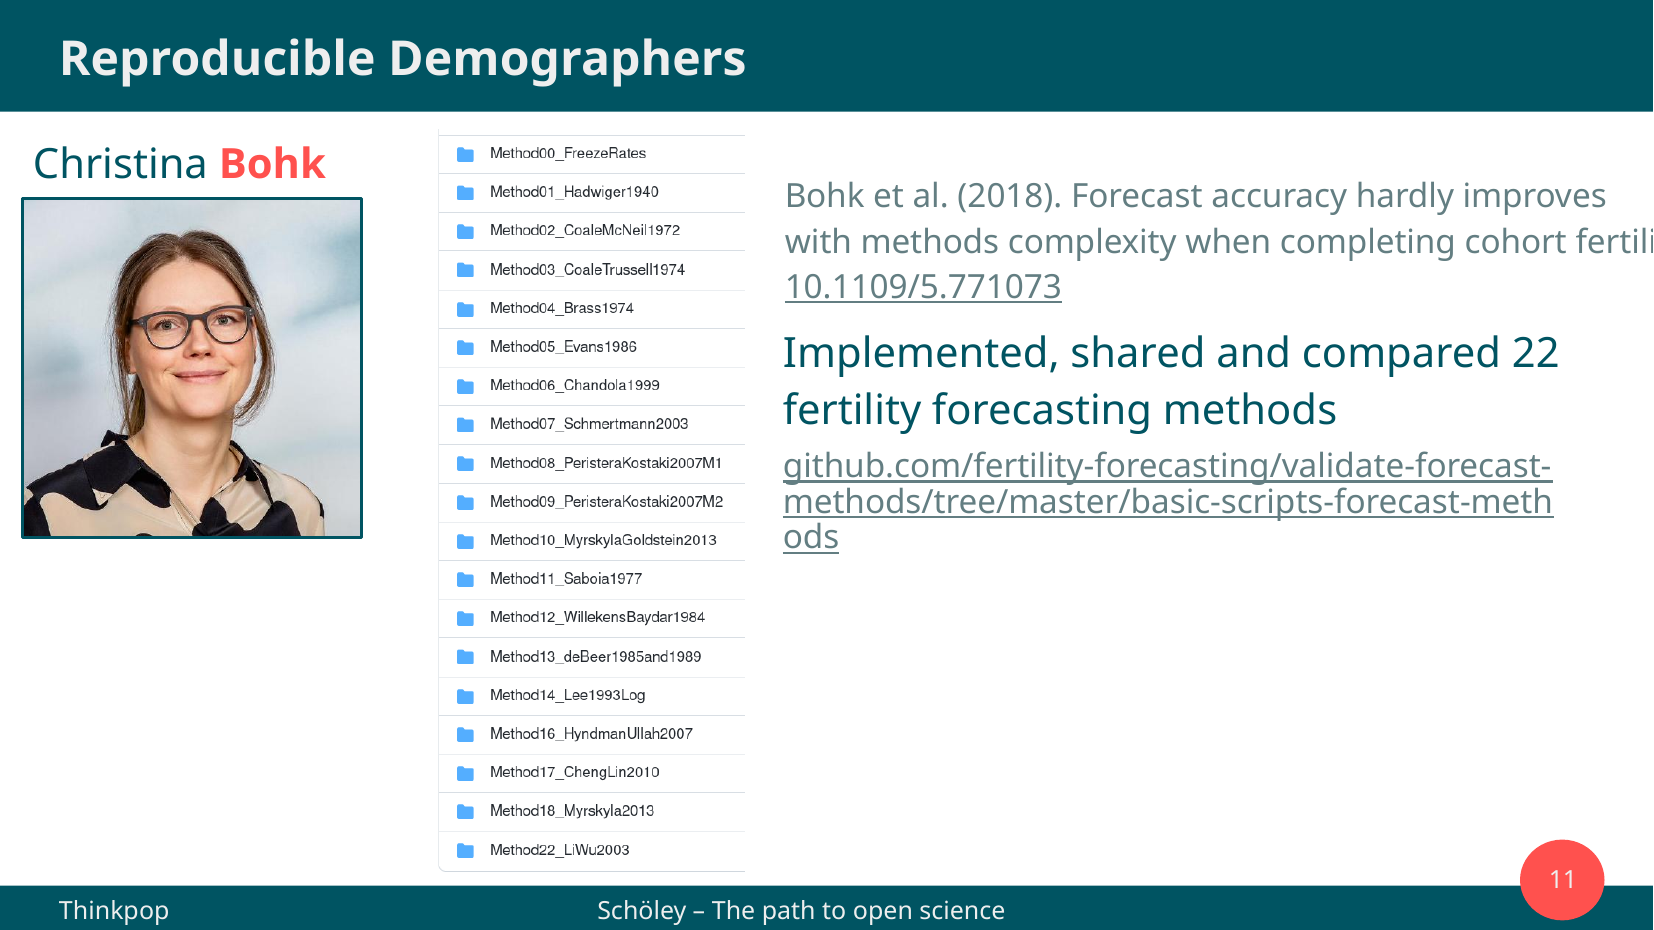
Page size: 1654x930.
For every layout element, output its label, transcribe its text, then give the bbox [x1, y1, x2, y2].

text_box github.com/fertility-forecasting/validate-forecast-methods/tree/master/basic-scripts-forecast-methods [768, 435, 1576, 534]
picture [24, 199, 361, 536]
text_box Bohk et al. (2018). Forecast accuracy hardly improves with methods complexity when completing cohort fertility. 10.1109/5.771073 [770, 165, 1561, 297]
picture [431, 129, 745, 874]
title Reproducible Demographers [58, 0, 1594, 117]
text_box Implemented, shared and compared 22 fertility forecasting methods [768, 315, 1523, 428]
text_box Christina Bohk [18, 126, 526, 210]
